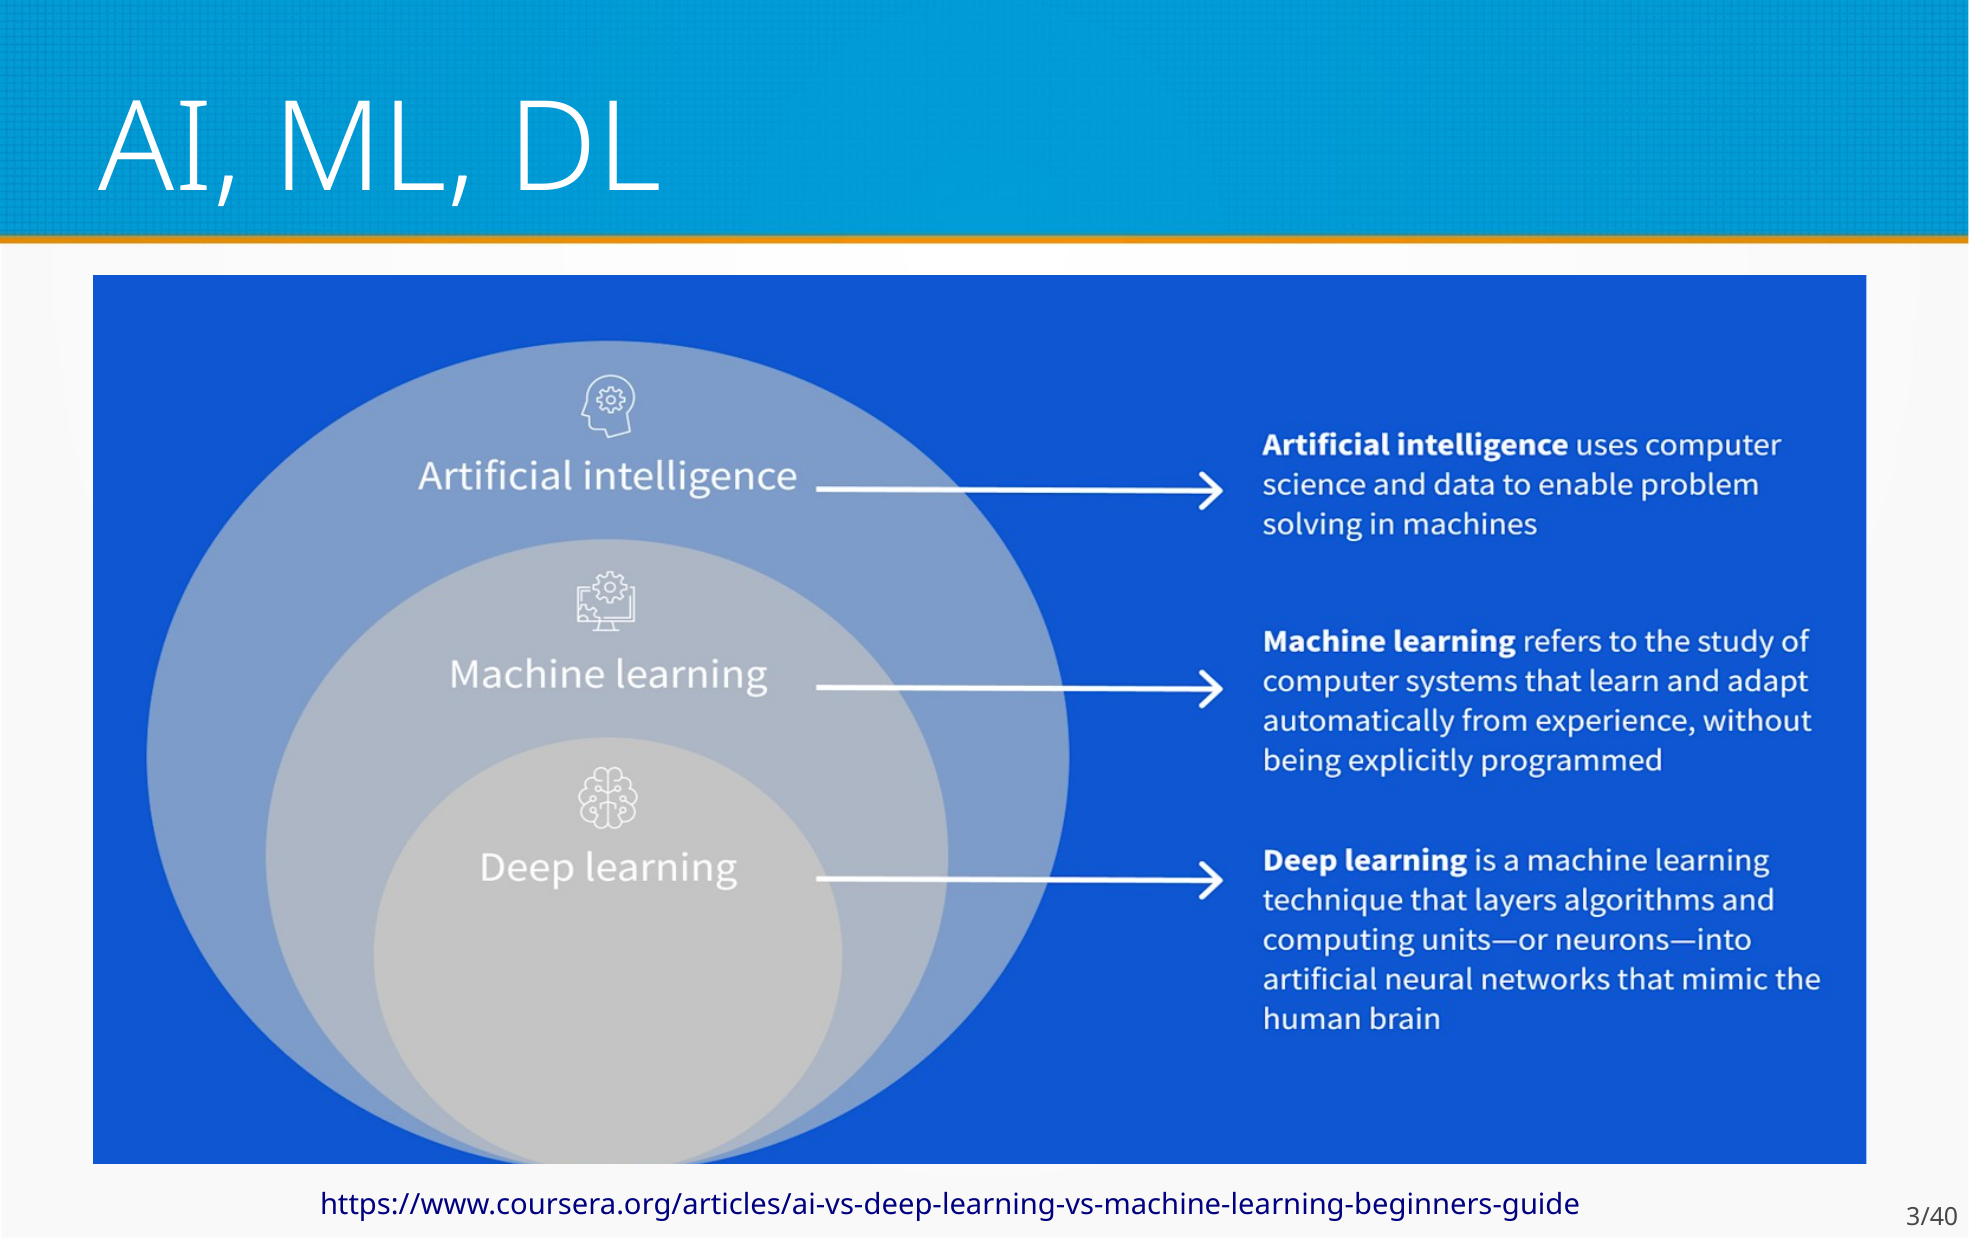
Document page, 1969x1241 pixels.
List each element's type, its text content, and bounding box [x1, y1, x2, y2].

text_box https://www.coursera.org/articles/ai-vs-deep-learning-vs-machine-learning-beginners-guide [313, 1162, 1669, 1241]
title AI, ML, DL [98, 19, 1870, 227]
picture [0, 233, 1969, 1241]
